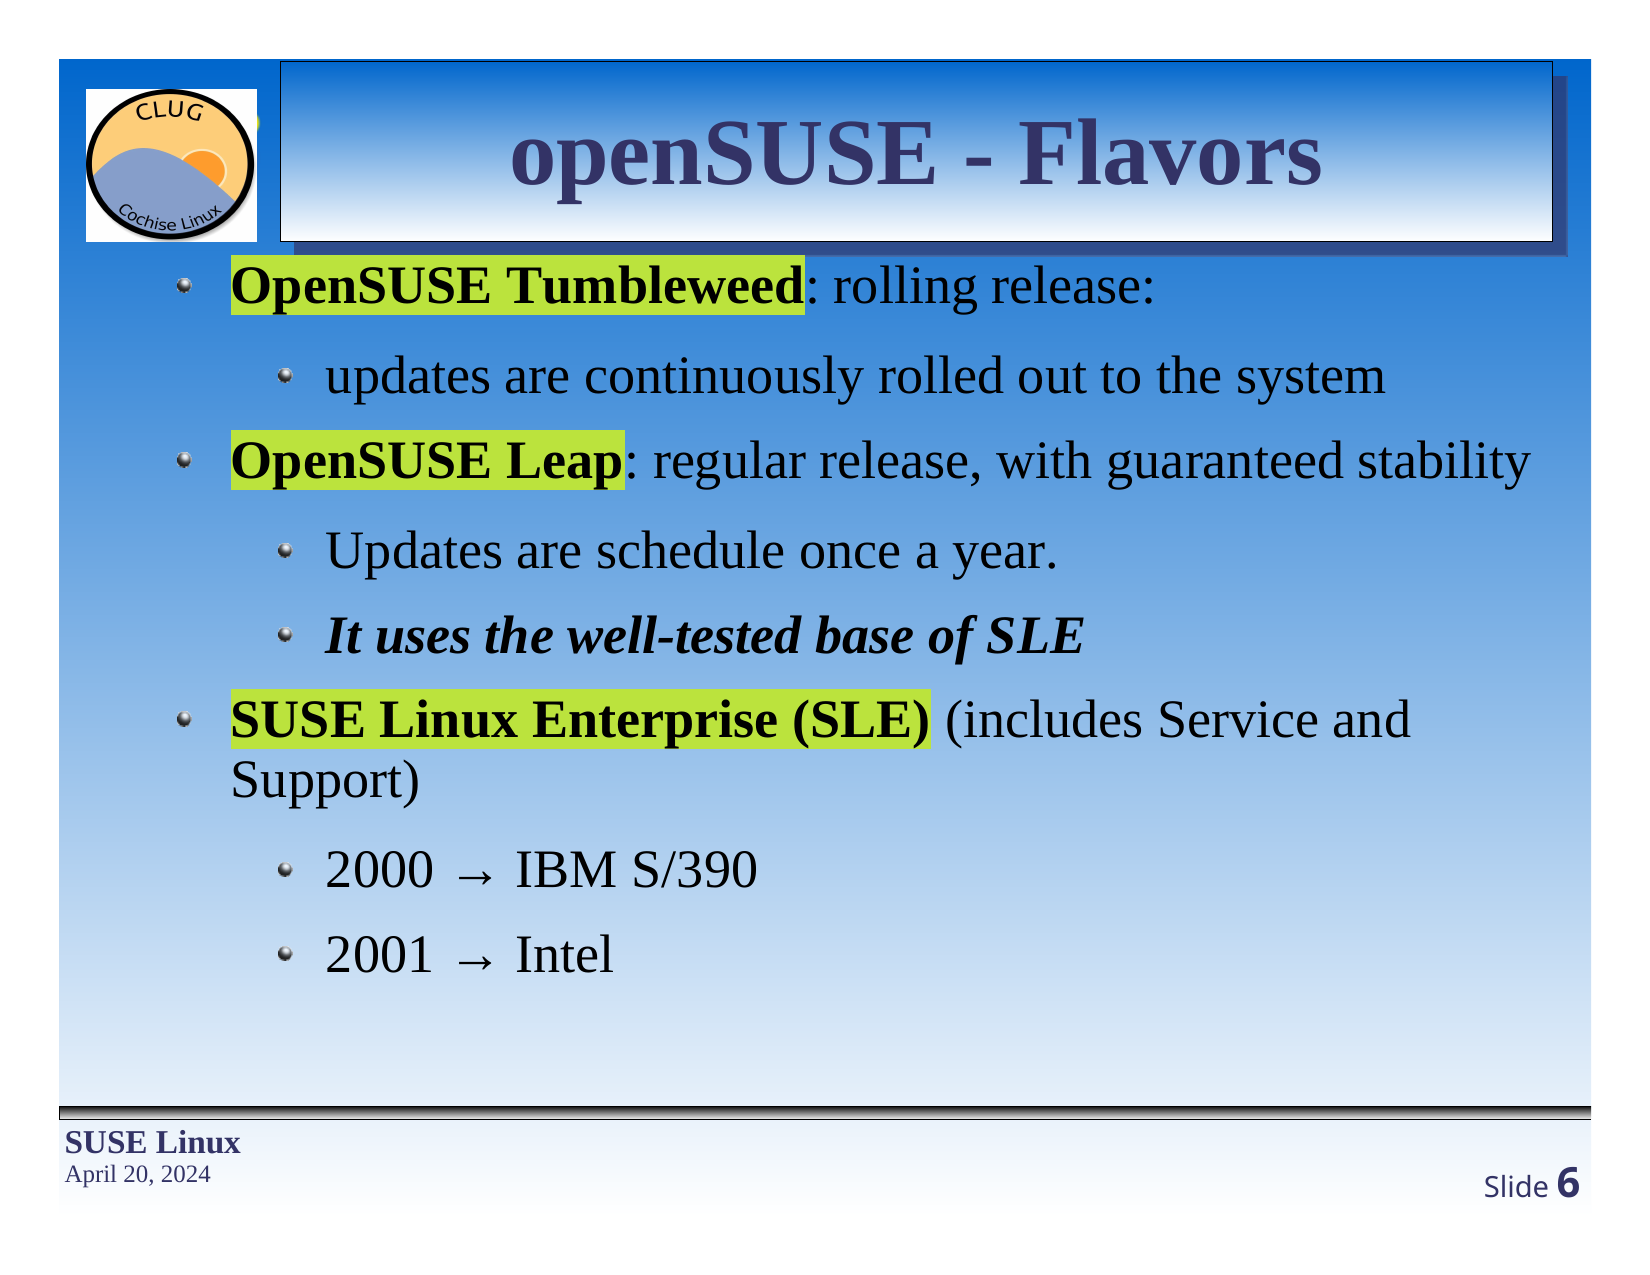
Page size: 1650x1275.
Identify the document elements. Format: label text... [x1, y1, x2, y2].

title openSUSE - Flavors [280, 62, 1553, 243]
list OpenSUSE Tumbleweed: rolling release: updates are continuously rolled out to the system OpenSUSE Leap: regular release, with guaranteed stability Updates are schedule once a year. It uses the well-tested base of SLE SUSE Linux Enterprise (SLE) (includes Service and Support) 2000 → IBM S/390 2001 → Intel [86, 255, 1553, 1095]
picture [86, 89, 280, 242]
